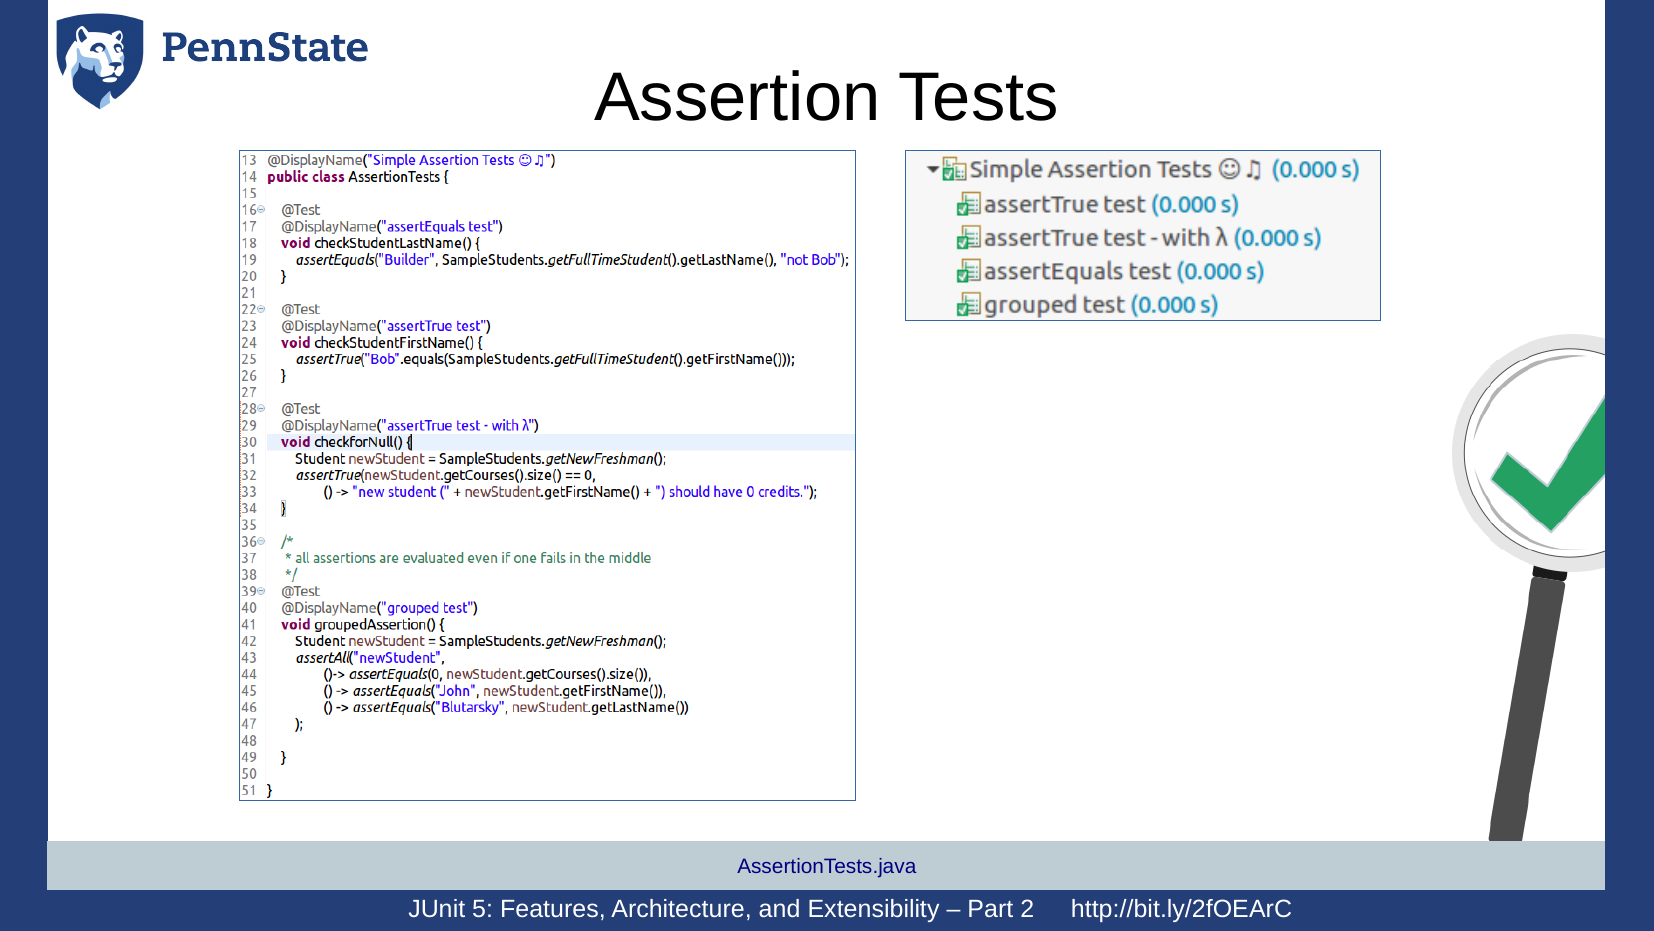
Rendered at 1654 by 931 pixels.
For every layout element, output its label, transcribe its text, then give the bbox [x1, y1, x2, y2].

title AssertionTests.java [624, 854, 1030, 879]
picture [1452, 334, 1605, 841]
picture [48, 0, 411, 152]
picture [239, 149, 856, 801]
title Assertion Tests [61, 19, 1592, 175]
picture [905, 175, 1381, 321]
